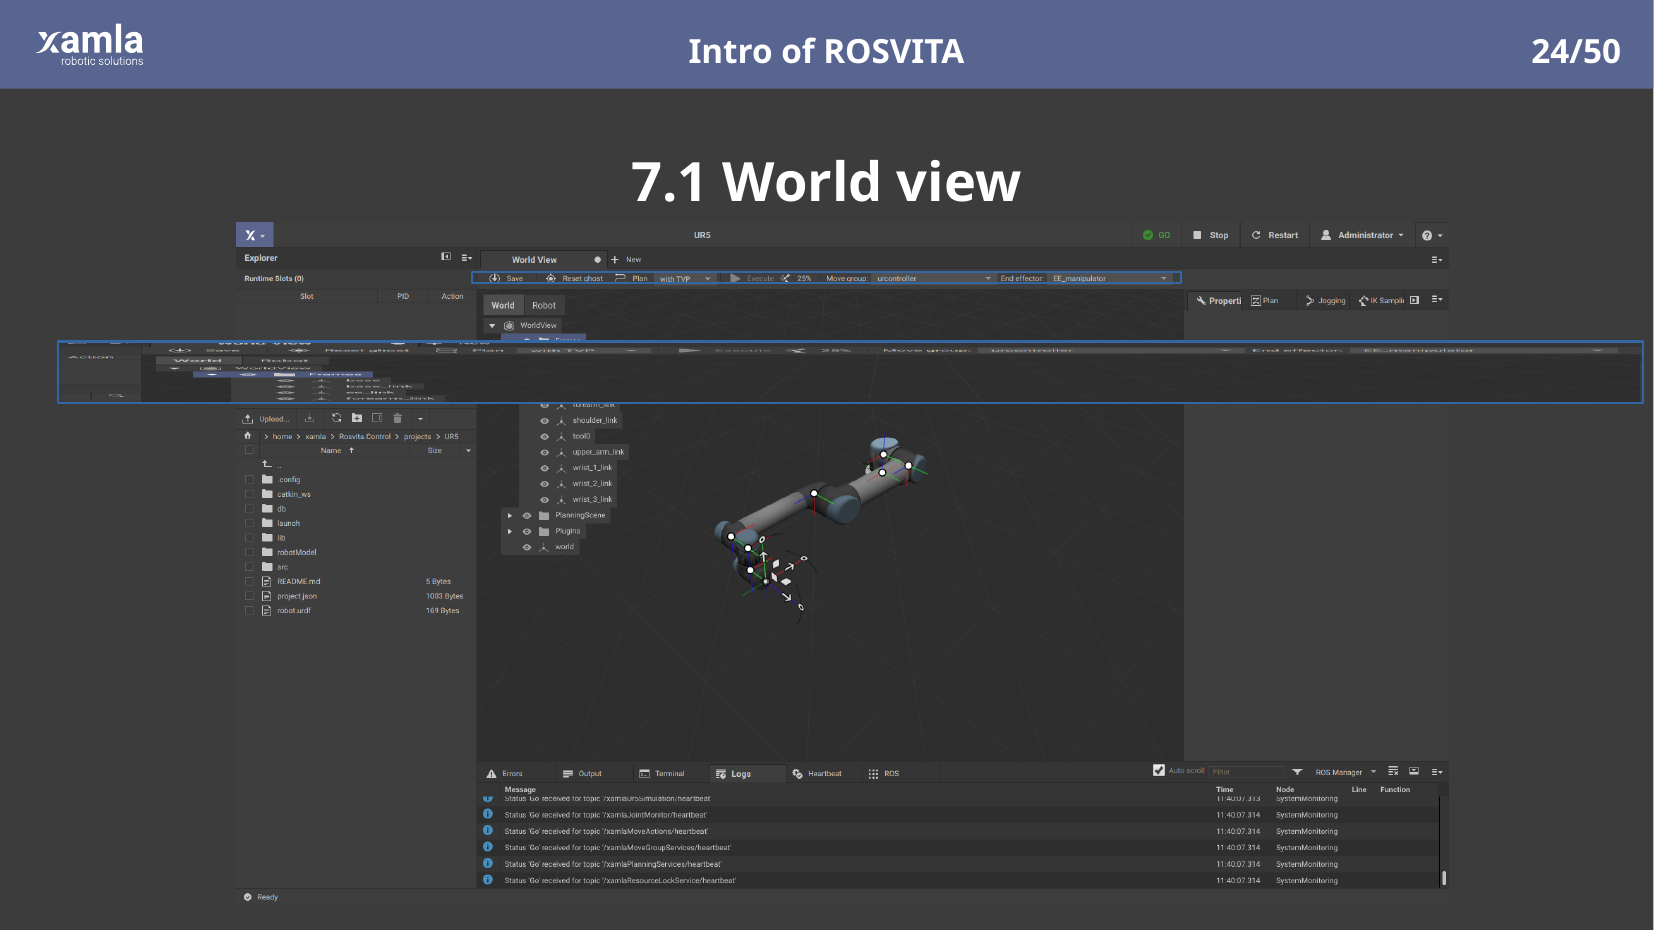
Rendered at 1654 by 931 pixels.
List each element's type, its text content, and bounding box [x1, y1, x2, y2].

picture [59, 342, 1642, 402]
text_box [0, 0, 1654, 89]
text_box 24/50 [1511, 20, 1636, 80]
picture [35, 23, 143, 65]
picture [236, 404, 1449, 905]
picture [236, 222, 1449, 340]
text_box Intro of ROSVITA [296, 20, 1357, 80]
text_box 7.1 World view [188, 135, 1465, 223]
